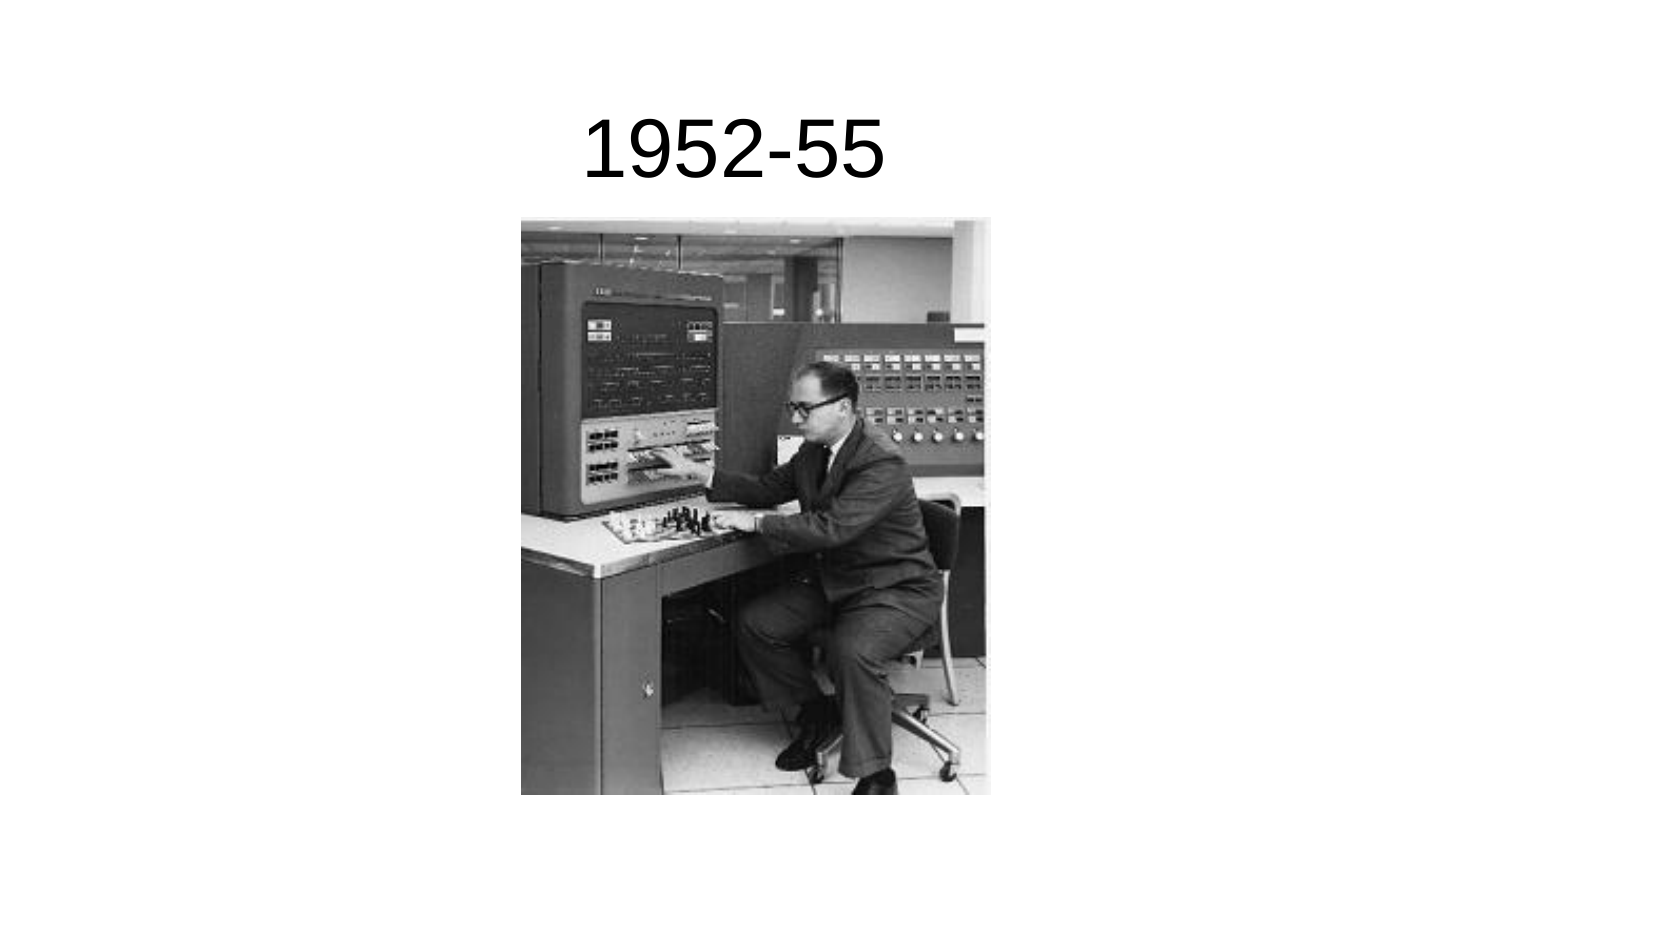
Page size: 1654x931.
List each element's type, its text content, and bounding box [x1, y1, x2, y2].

text_box 1952-55 [566, 94, 987, 188]
picture [521, 217, 991, 796]
